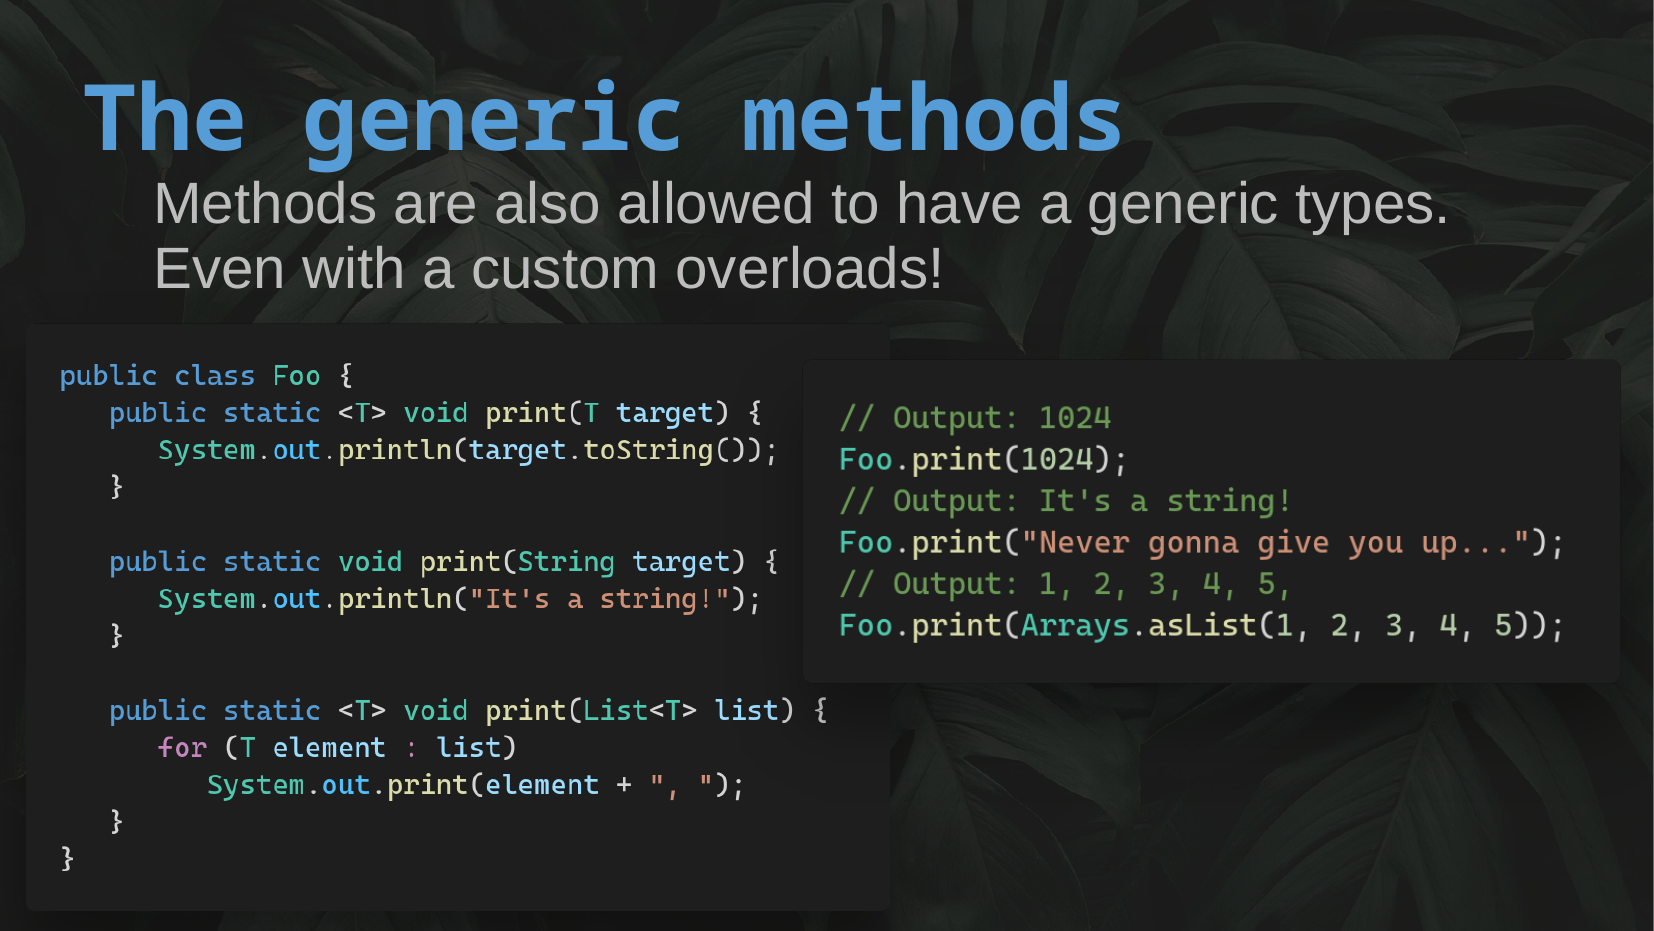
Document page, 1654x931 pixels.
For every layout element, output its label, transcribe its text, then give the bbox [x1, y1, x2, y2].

list Methods are also allowed to have a generic types. Even with a custom overloads! [82, 170, 1571, 227]
title The generic methods [82, 37, 1571, 170]
picture [0, 0, 1654, 931]
